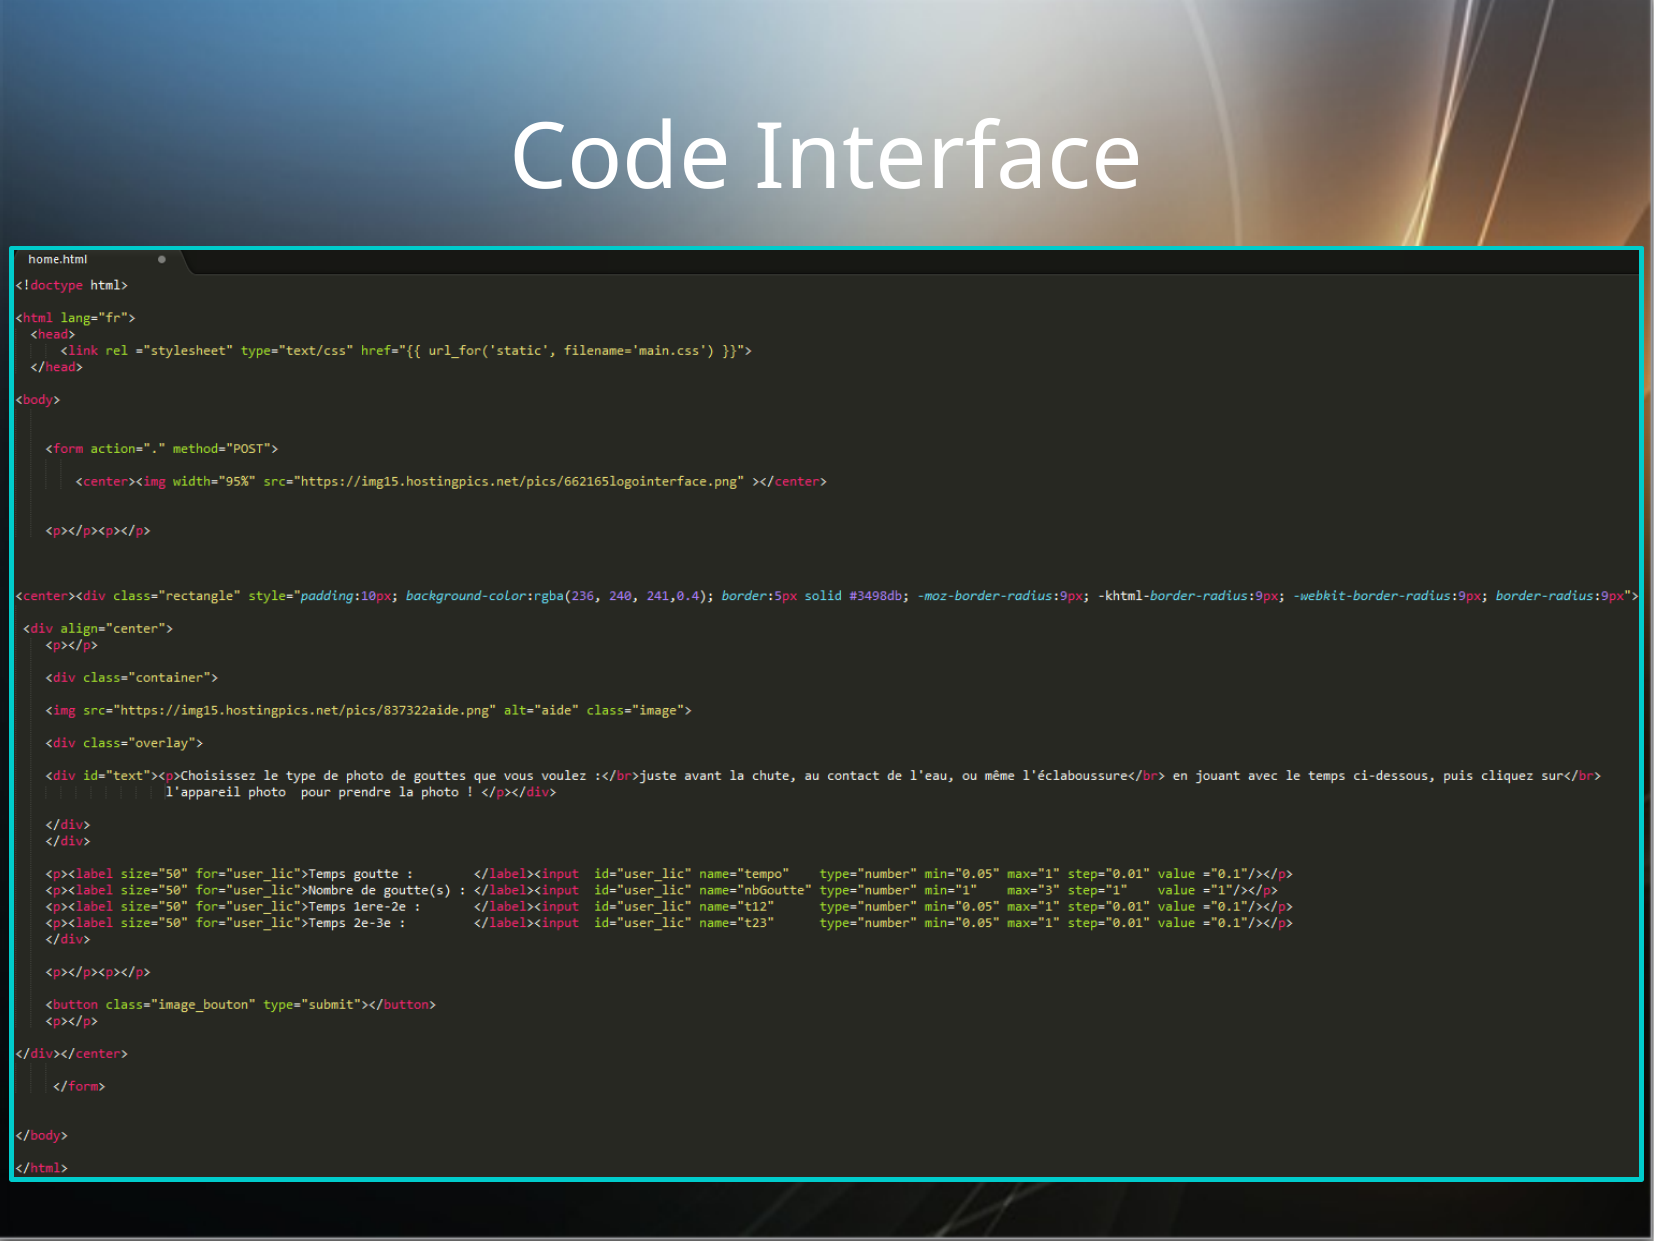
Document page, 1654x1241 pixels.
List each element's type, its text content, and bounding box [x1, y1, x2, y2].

picture [0, 0, 1654, 1241]
title Code Interface [82, 49, 1571, 246]
